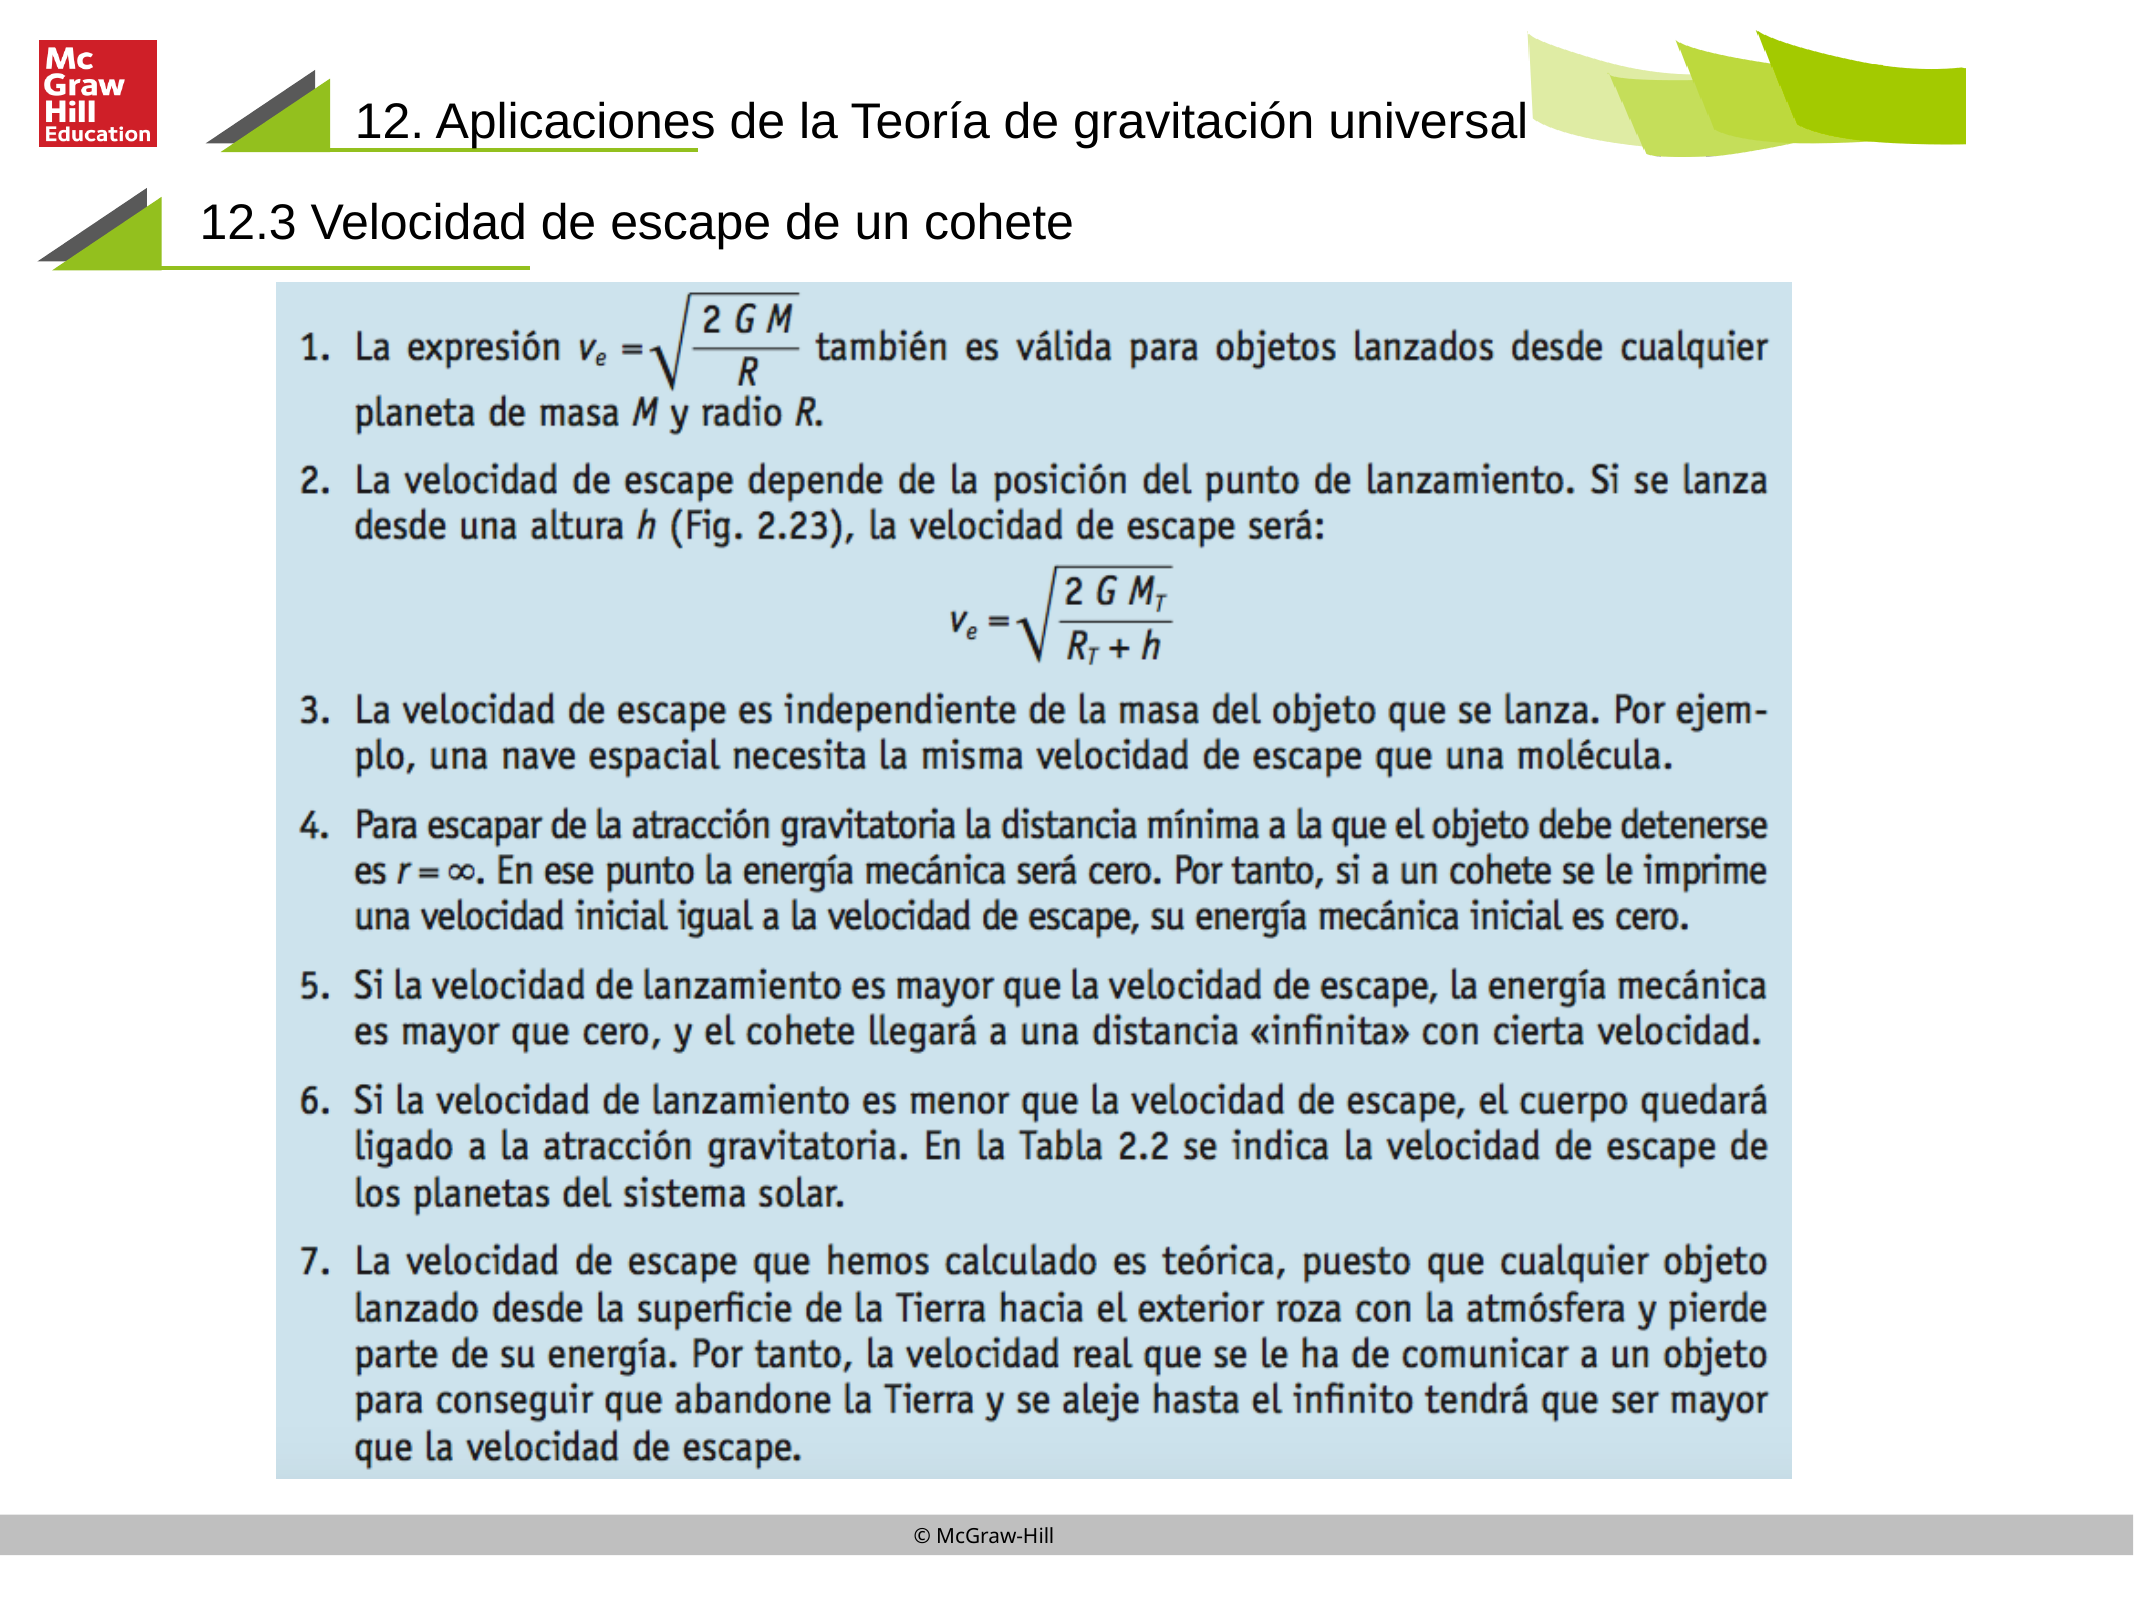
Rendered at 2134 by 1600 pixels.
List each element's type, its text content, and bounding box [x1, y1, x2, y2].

text_box 12.3 Velocidad de escape de un cohete [191, 181, 1084, 259]
text_box [37, 187, 162, 271]
text_box [205, 69, 331, 153]
text_box [0, 1514, 2134, 1556]
picture [39, 40, 157, 147]
text_box 12. Aplicaciones de la Teoría de gravitación universal [346, 79, 1538, 157]
text_box © McGraw-Hill [707, 1514, 1261, 1555]
picture [1387, 30, 1966, 157]
picture [276, 282, 1792, 1479]
